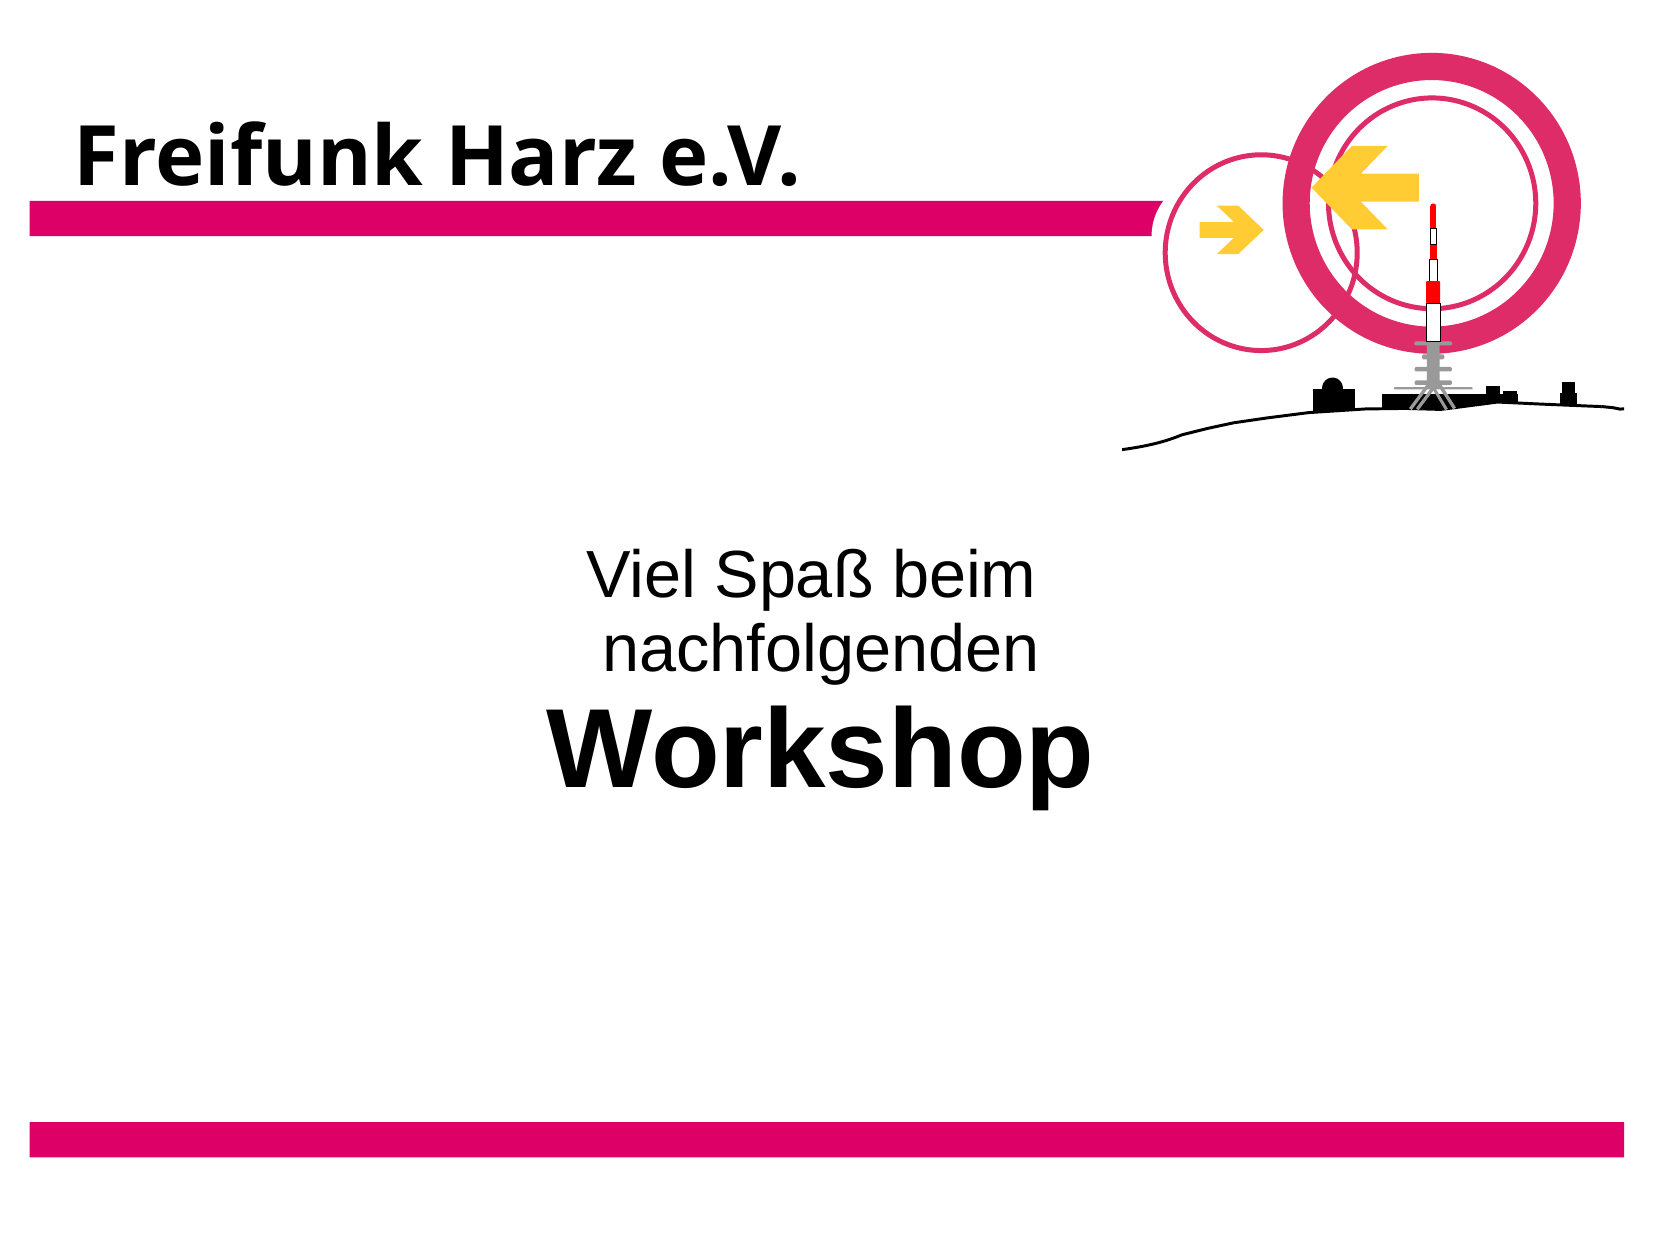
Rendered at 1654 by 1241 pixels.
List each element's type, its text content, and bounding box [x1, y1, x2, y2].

subtitle Viel Spaß beim nachfolgenden Workshop [76, 324, 1565, 1099]
